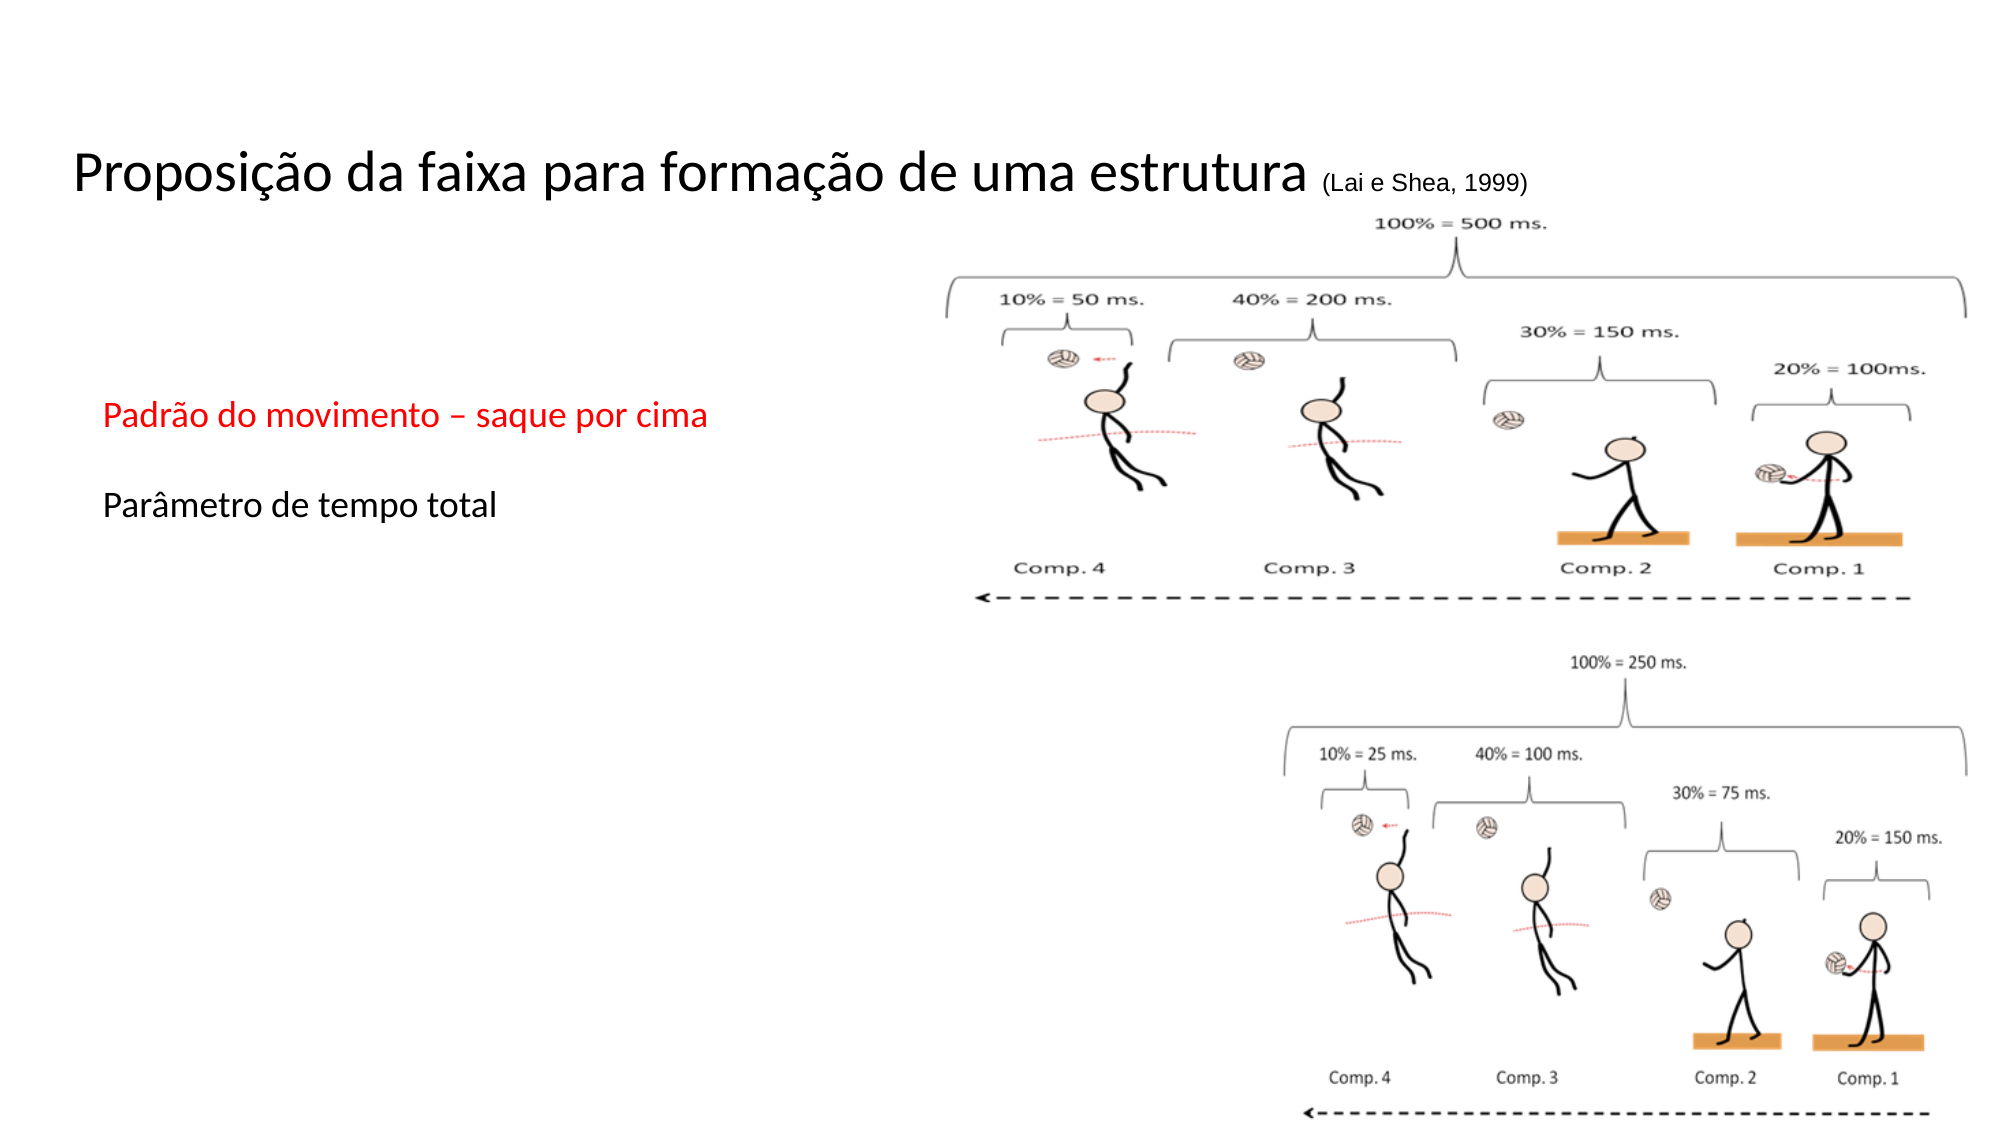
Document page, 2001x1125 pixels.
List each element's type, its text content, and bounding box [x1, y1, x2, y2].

picture [944, 201, 1968, 1125]
text_box Padrão do movimento – saque por cima Parâmetro de tempo total [88, 382, 725, 533]
text_box Proposição da faixa para formação de uma estrutura (Lai e Shea, 1999) [58, 125, 1550, 211]
